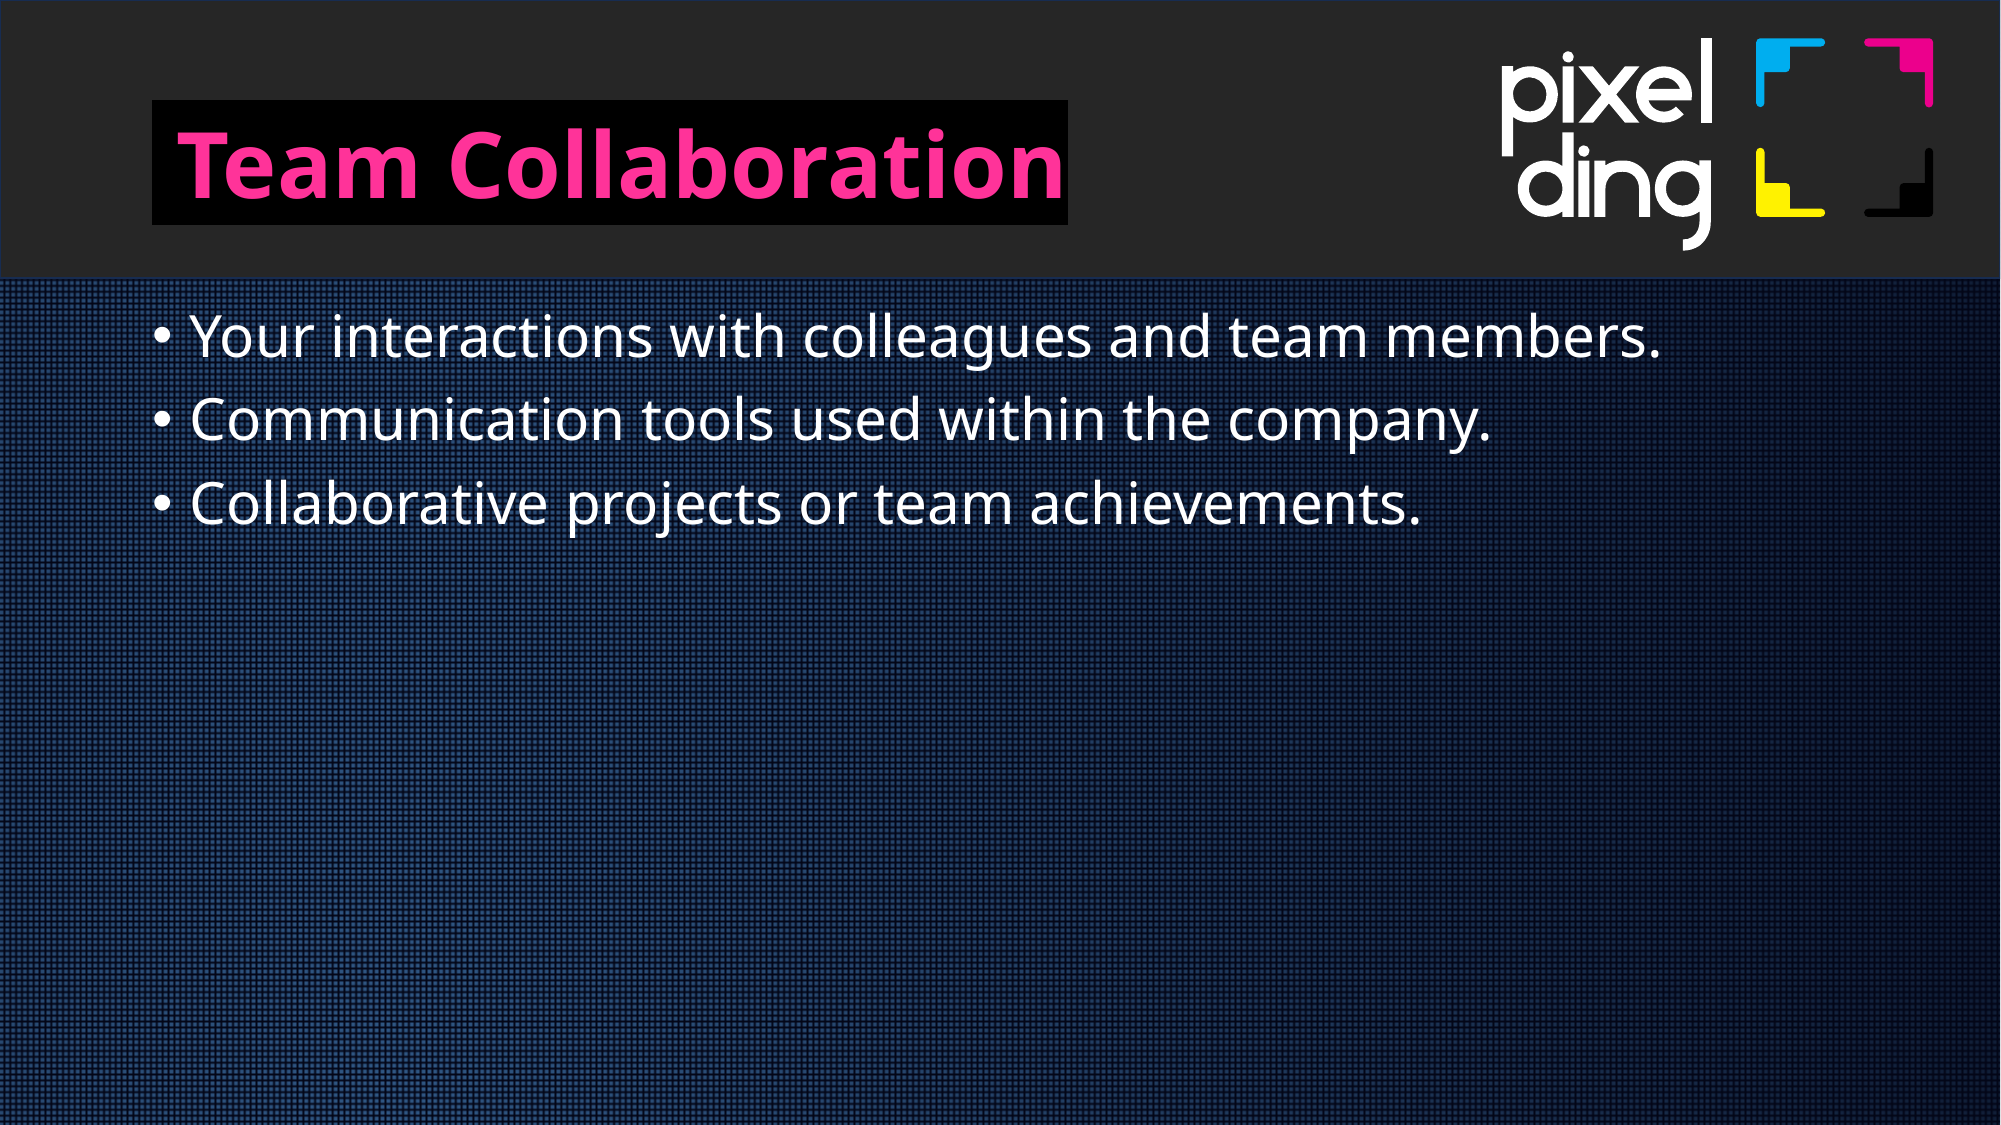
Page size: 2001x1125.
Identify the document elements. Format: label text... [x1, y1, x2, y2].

list Your interactions with colleagues and team members. Communication tools used within the company. Collaborative projects or team achievements. [137, 299, 1863, 1014]
title Team Collaboration [137, 59, 1863, 278]
